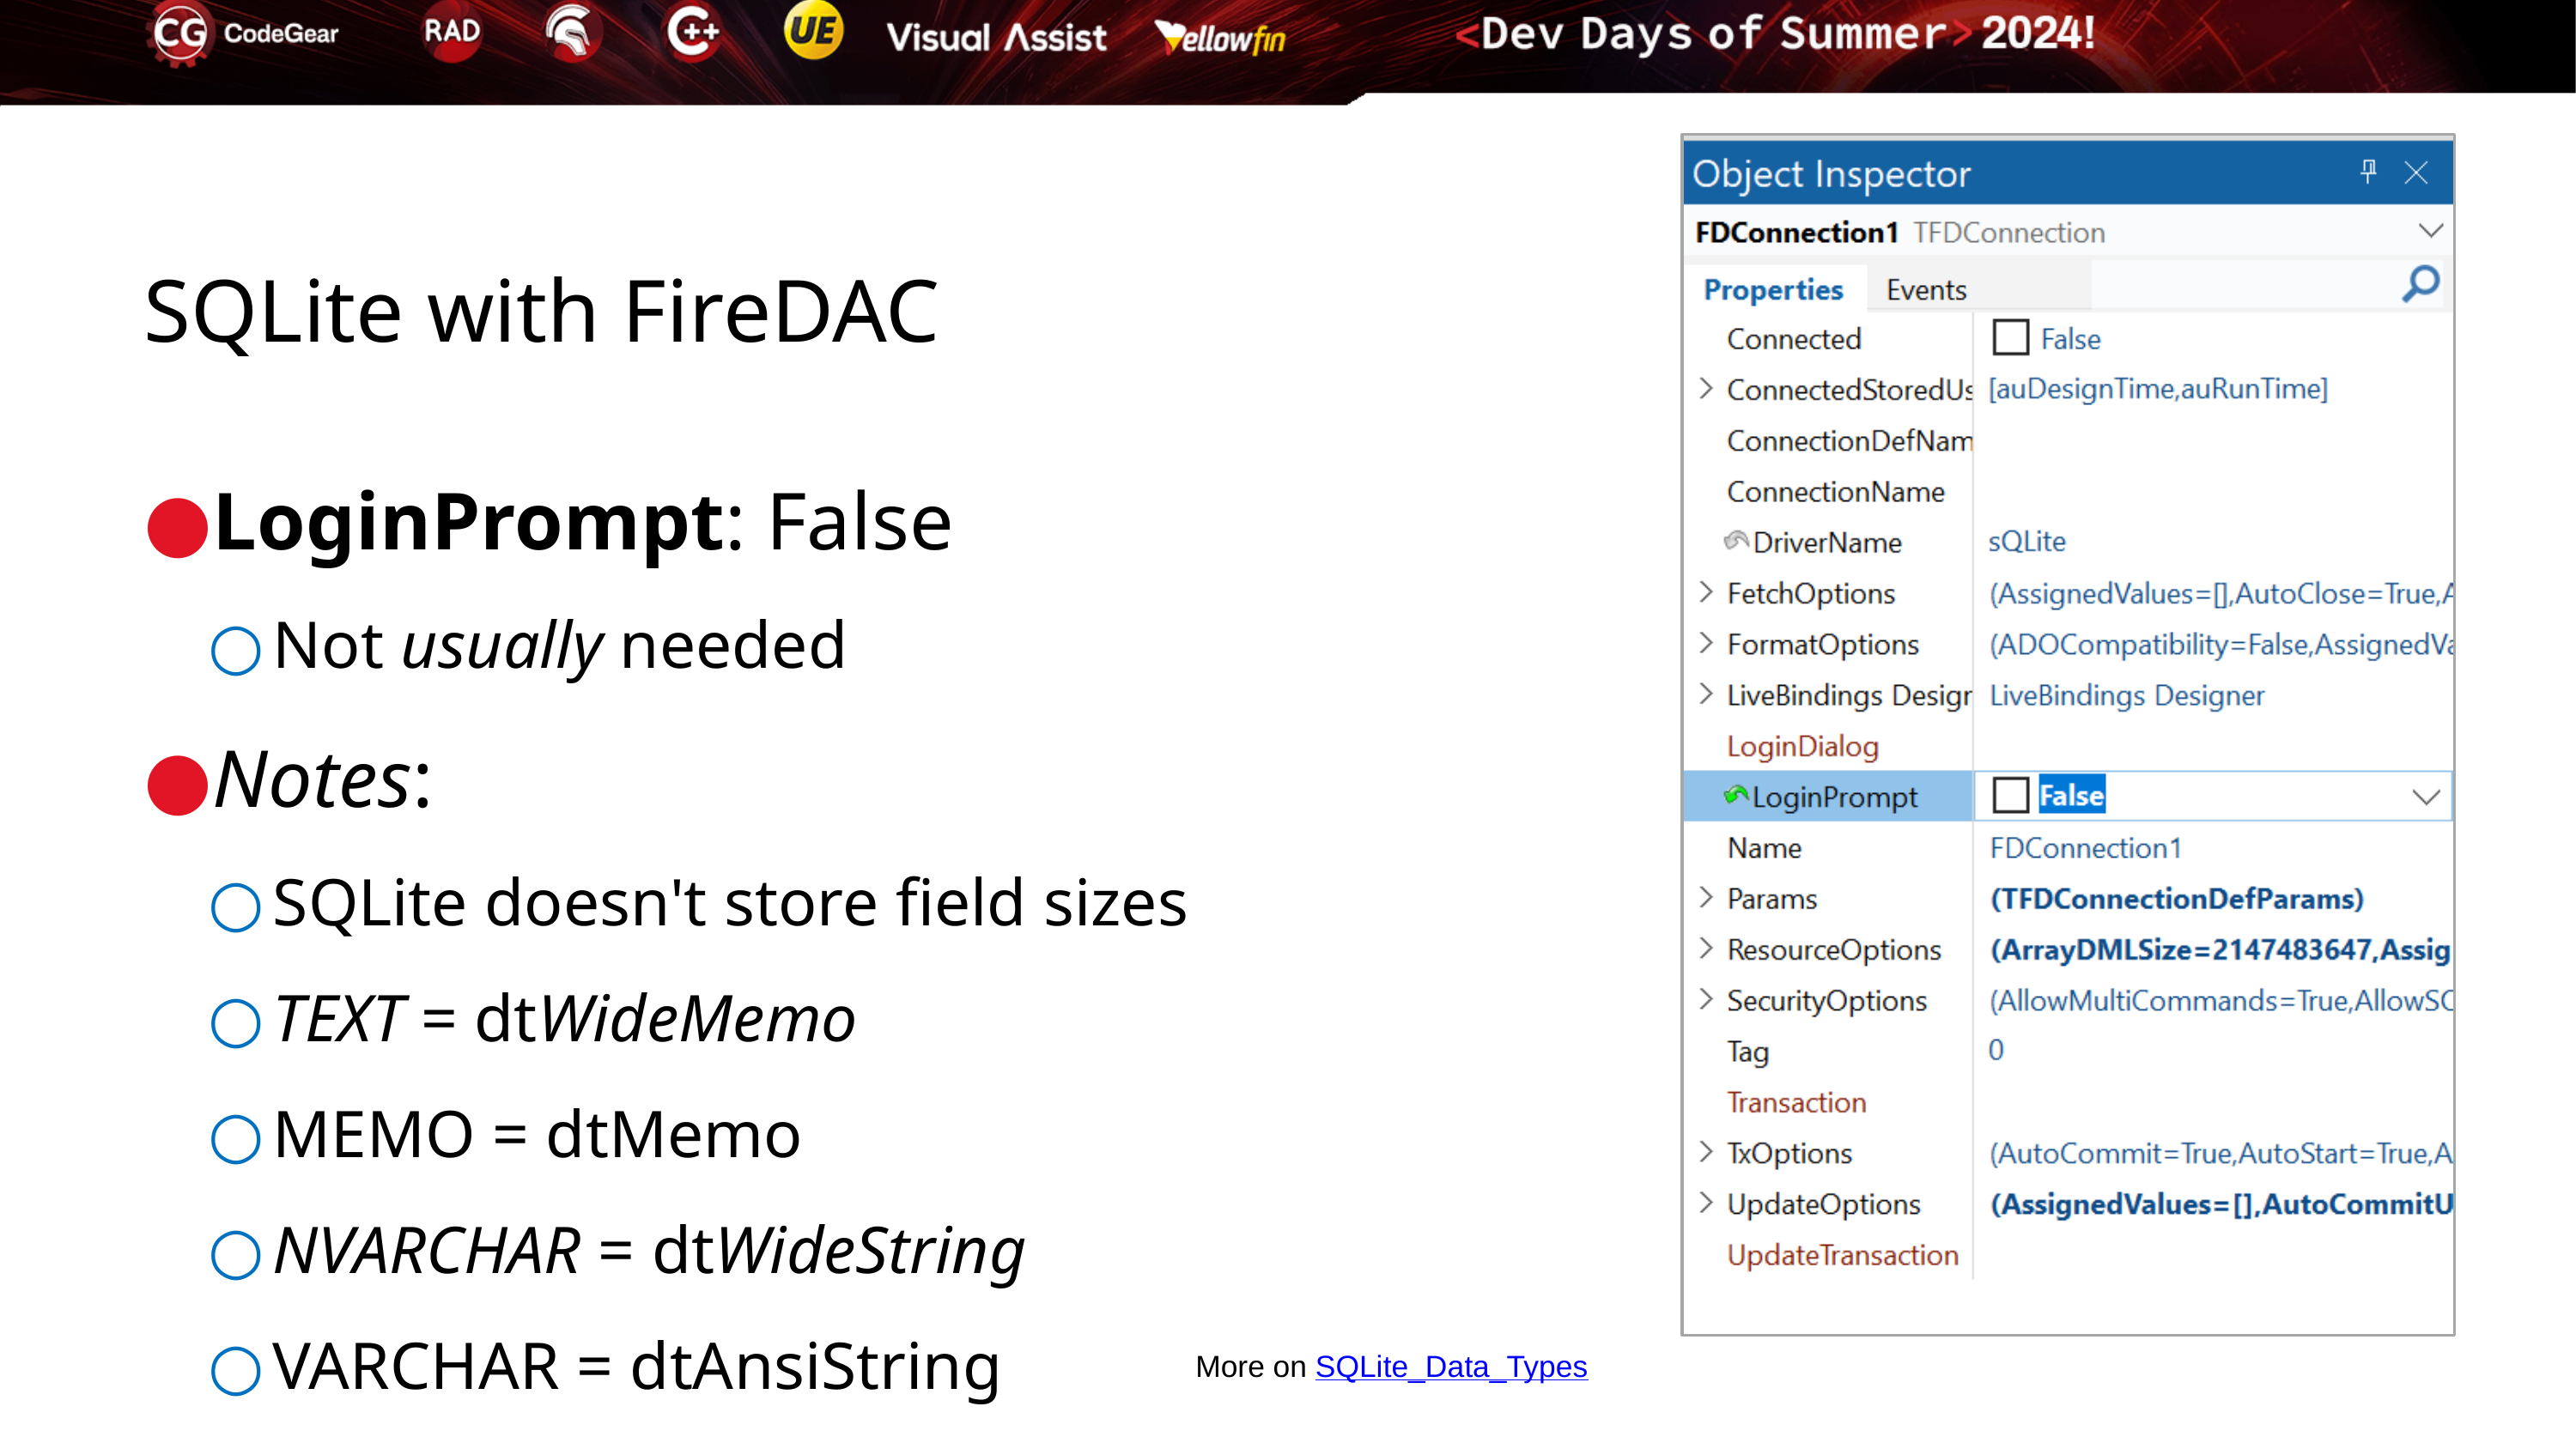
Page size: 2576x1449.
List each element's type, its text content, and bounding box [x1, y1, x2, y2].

text_box More on SQLite_Data_Types [1182, 1333, 1620, 1397]
title SQLite with FireDAC [131, 177, 1526, 373]
picture [0, 0, 2576, 111]
list LoginPrompt: False Not usually needed Notes: SQLite doesn't store field sizes TEXT = dtWideMemo MEMO = dtMemo NVARCHAR = dtWideString VARCHAR = dtAnsiString [131, 410, 1402, 1380]
picture [1683, 136, 2453, 1334]
